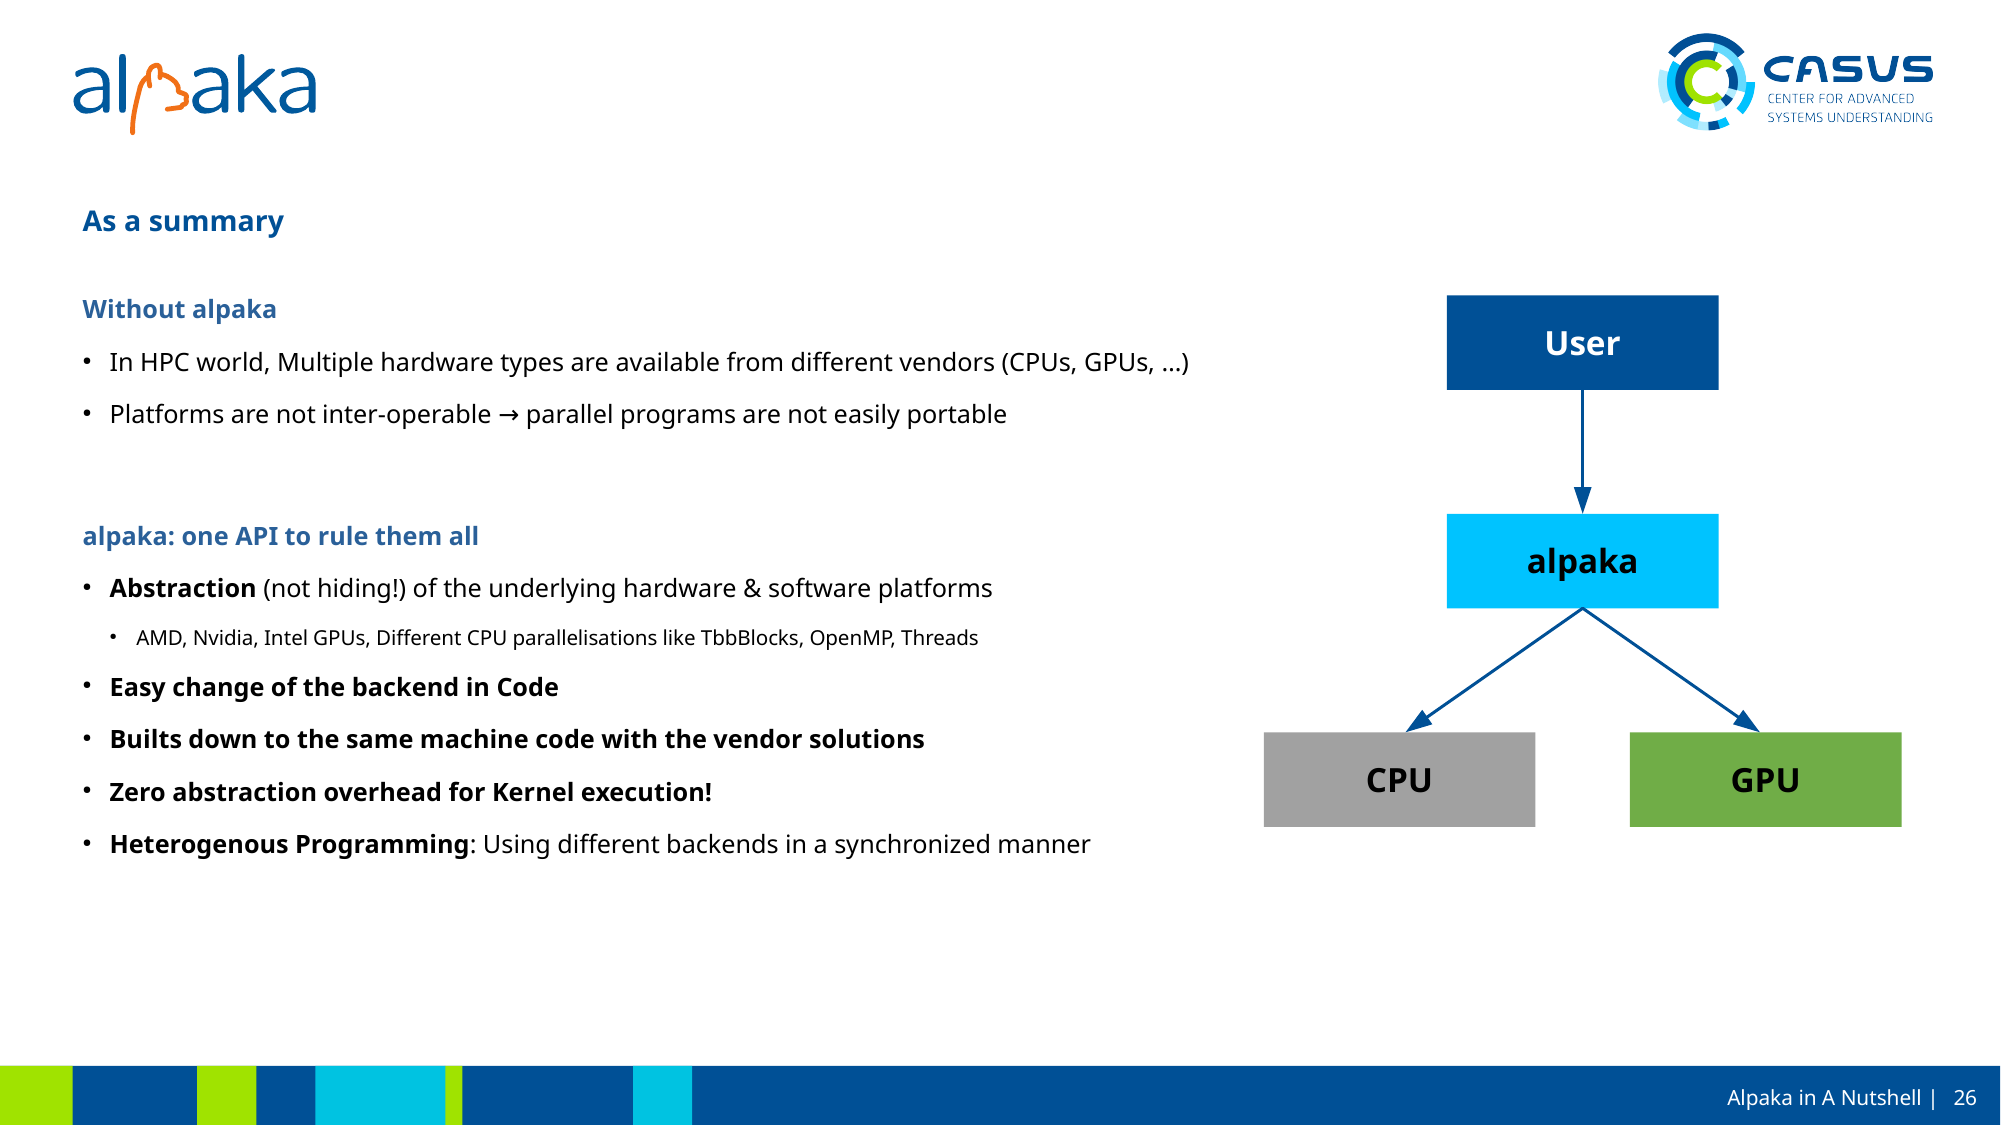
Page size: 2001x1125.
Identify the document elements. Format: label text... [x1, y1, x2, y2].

picture [72, 53, 317, 136]
picture [1658, 33, 1933, 131]
text_box User [1446, 295, 1719, 390]
list As a summary Without alpaka In HPC world, Multiple hardware types are available from different vendors (CPUs, GPUs, …) Platforms are not inter-operable → parallel programs are not easily portable alpaka: one API to rule them all Abstraction (not hiding!) of the underlying hardware & software platforms AMD, Nvidia, Intel GPUs, Different CPU parallelisations like TbbBlocks, OpenMP, Threads Easy change of the backend in Code Builts down to the same machine code with the vendor solutions Zero abstraction overhead for Kernel execution! Heterogenous Programming: Using different backends in a synchronized manner [82, 200, 1630, 863]
text_box alpaka [1446, 513, 1719, 609]
text_box CPU [1263, 732, 1536, 827]
text_box GPU [1629, 732, 1902, 827]
